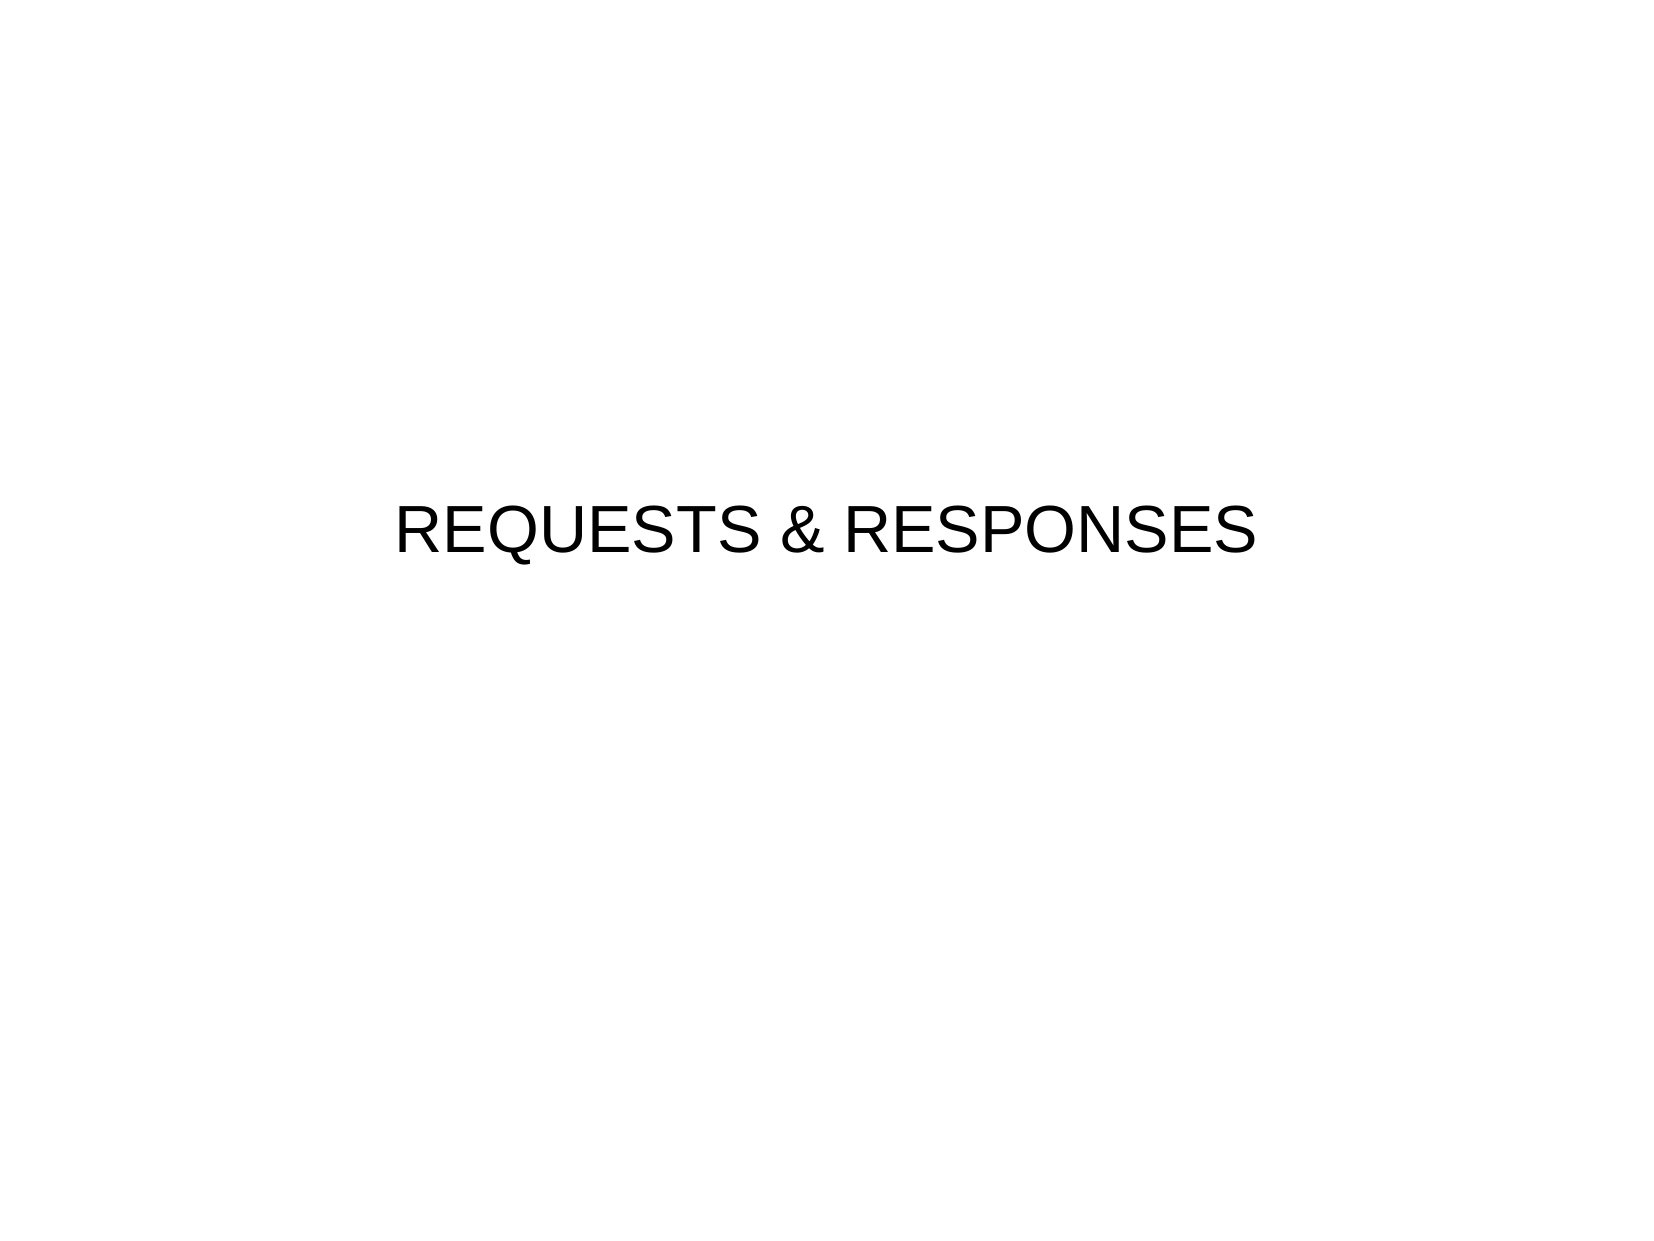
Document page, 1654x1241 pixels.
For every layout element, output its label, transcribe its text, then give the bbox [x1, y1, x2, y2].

subtitle REQUESTS & RESPONSES [82, 49, 1571, 1010]
